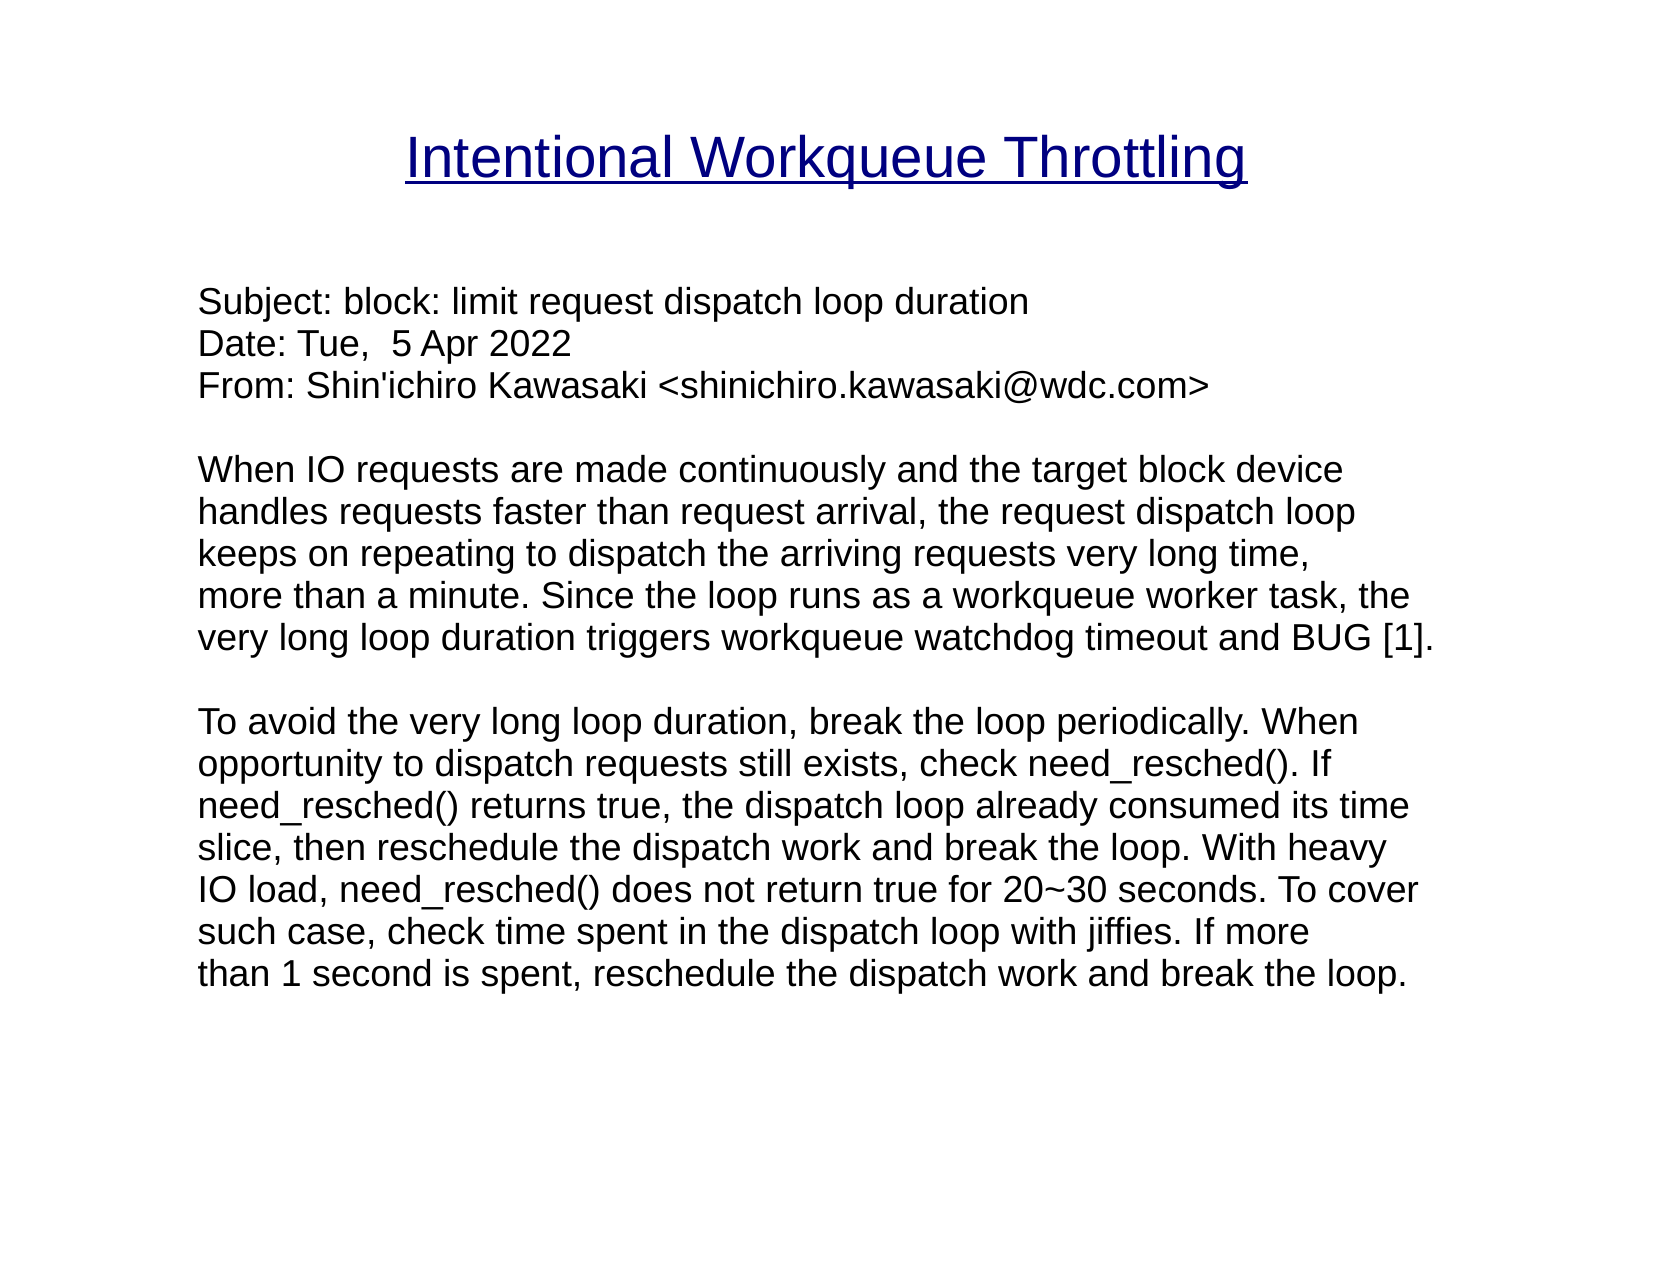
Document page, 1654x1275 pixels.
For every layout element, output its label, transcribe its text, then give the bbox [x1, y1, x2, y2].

title Intentional Workqueue Throttling [82, 50, 1571, 264]
text_box Subject: block: limit request dispatch loop duration Date: Tue, 5 Apr 2022 From: Shin'ichiro Kawasaki <shinichiro.kawasaki@wdc.com> When IO requests are made continuously and the target block device handles requests faster than request arrival, the request dispatch loop keeps on repeating to dispatch the arriving requests very long time, more than a minute. Since the loop runs as a workqueue worker task, the very long loop duration triggers workqueue watchdog timeout and BUG [1]. To avoid the very long loop duration, break the loop periodically. When opportunity to dispatch requests still exists, check need_resched(). If need_resched() returns true, the dispatch loop already consumed its time slice, then reschedule the dispatch work and break the loop. With heavy IO load, need_resched() does not return true for 20~30 seconds. To cover such case, check time spent in the dispatch loop with jiffies. If more than 1 second is spent, reschedule the dispatch work and break the loop. [182, 273, 1471, 1002]
